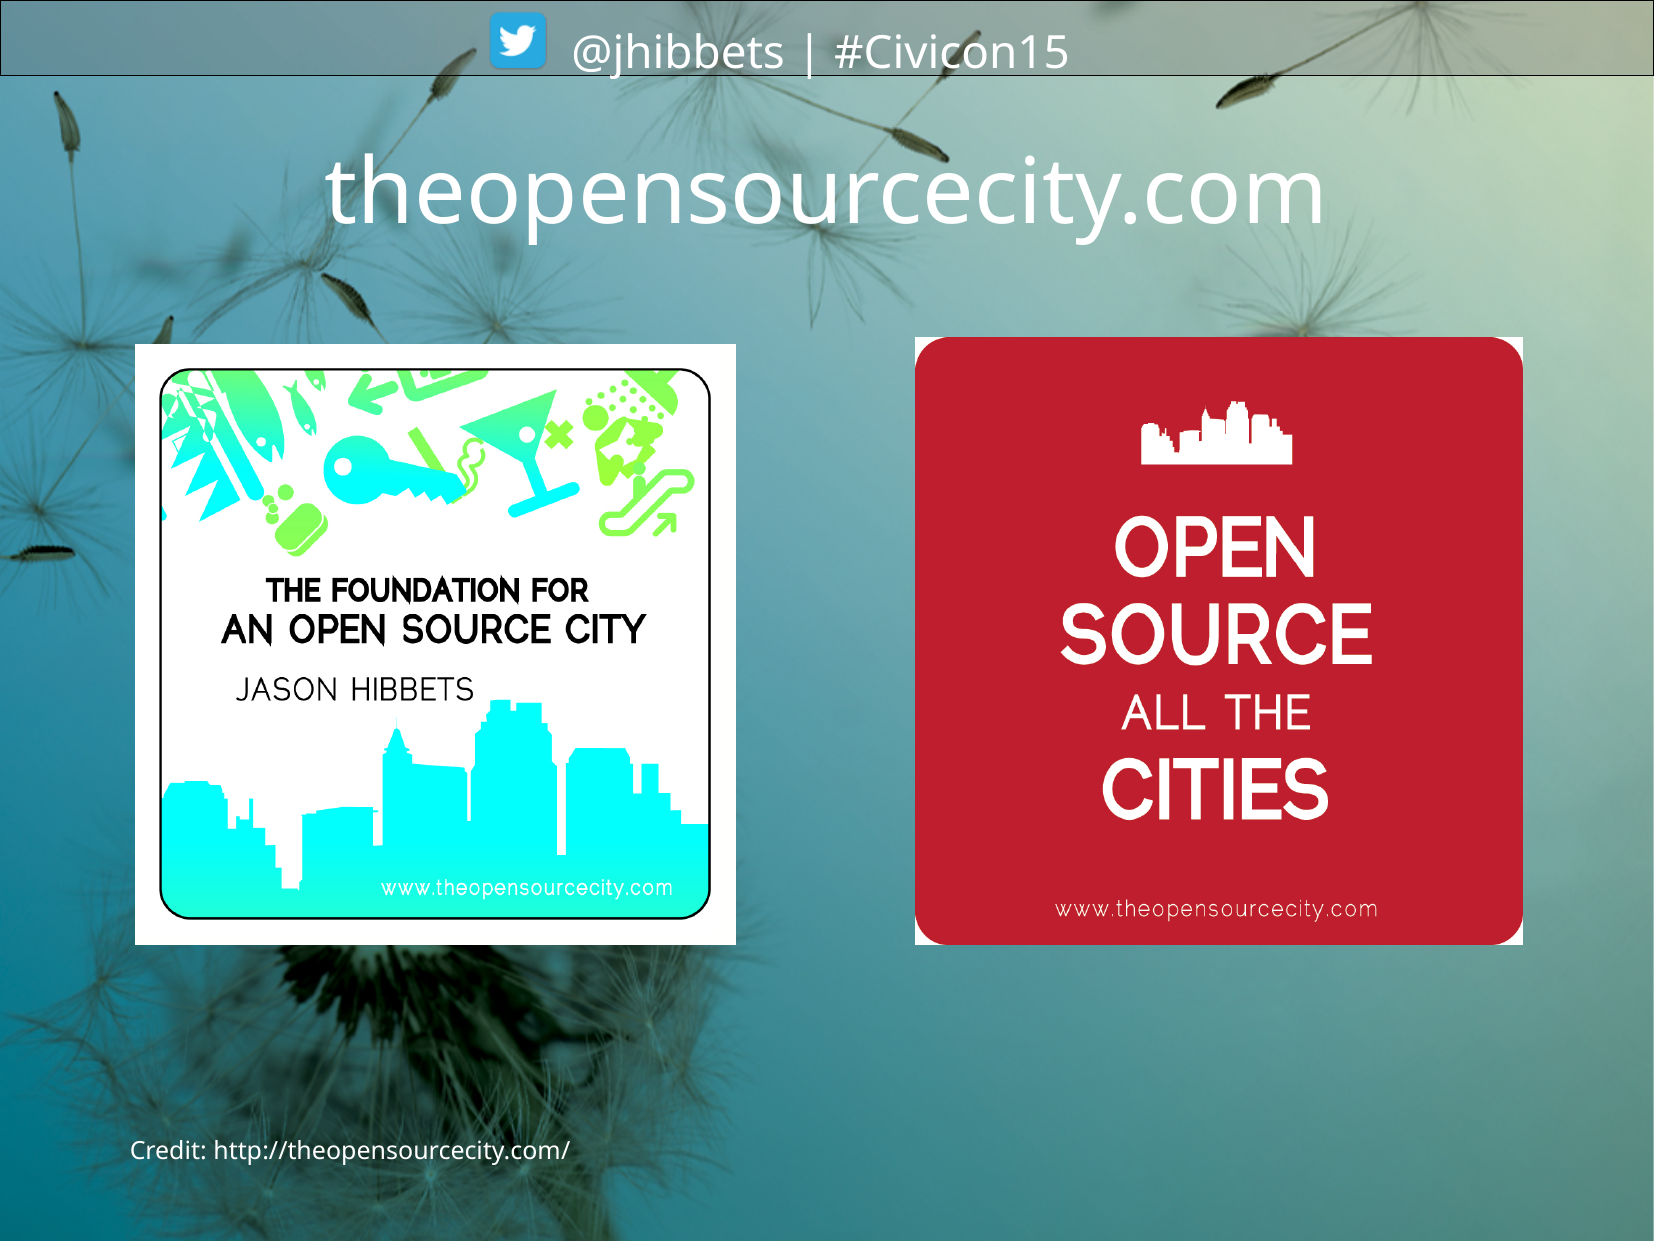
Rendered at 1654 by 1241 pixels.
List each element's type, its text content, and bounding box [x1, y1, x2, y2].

picture [0, 76, 1654, 1241]
title theopensourcecity.com [82, 84, 1571, 292]
text_box Credit: http://theopensourcecity.com/ [115, 1125, 593, 1165]
picture [488, 11, 549, 72]
